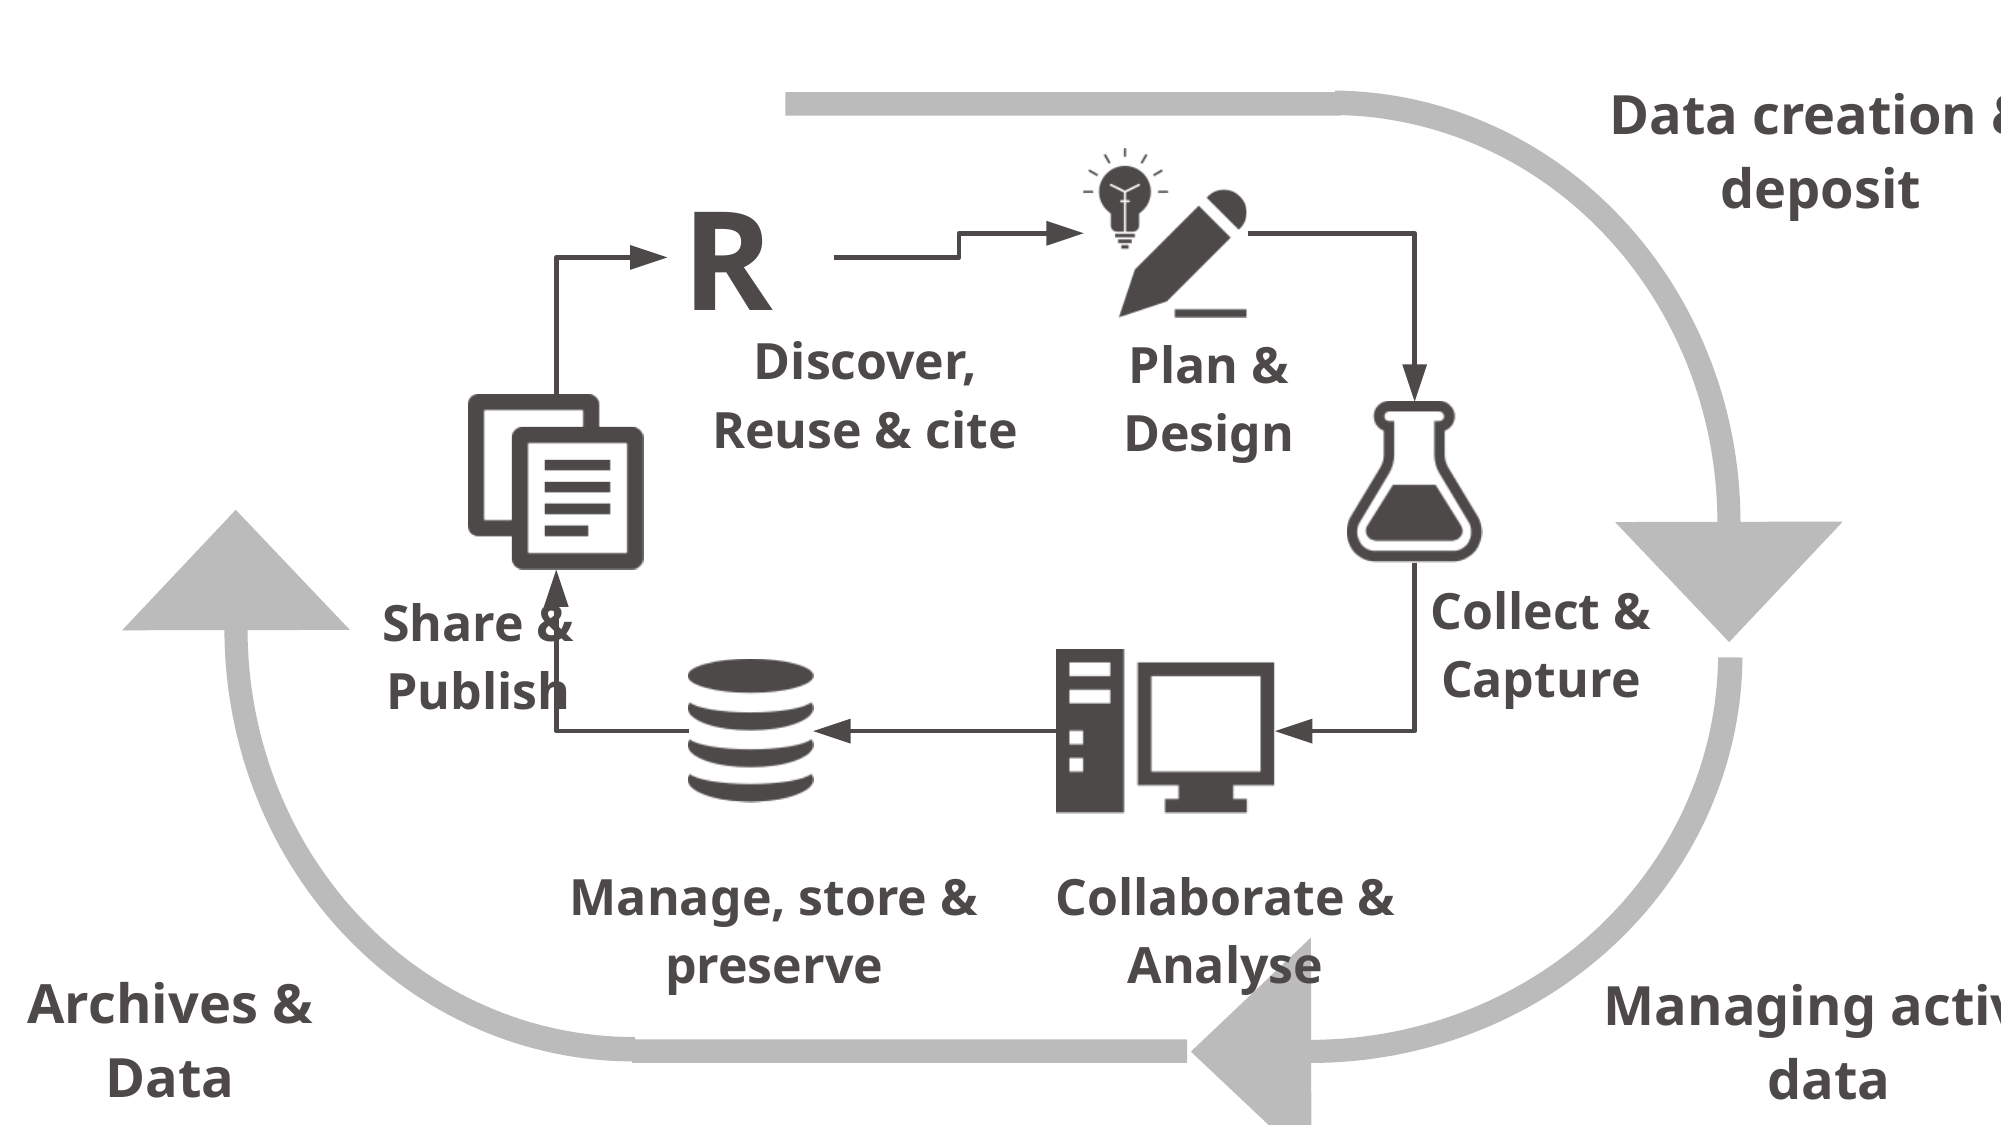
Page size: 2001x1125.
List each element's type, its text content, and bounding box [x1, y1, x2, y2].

text_box [1303, 971, 1312, 978]
picture [1056, 649, 1276, 814]
picture [1083, 148, 1248, 318]
picture [688, 659, 814, 803]
text_box Discover, Reuse & cite [697, 318, 993, 434]
text_box Share & Publish [559, 607, 568, 696]
text_box [785, 90, 1843, 643]
text_box Data creation & deposit [1594, 68, 1991, 193]
picture [1347, 401, 1483, 563]
text_box Archives & Data repositories [0, 958, 426, 1086]
text_box Plan & Design [1108, 322, 1288, 438]
text_box Manage, store & preserve [555, 854, 941, 970]
text_box [1190, 657, 1743, 1125]
text_box Share & Publish [367, 580, 554, 696]
text_box [122, 509, 406, 958]
text_box R [667, 156, 835, 311]
picture [468, 394, 644, 570]
text_box [426, 973, 1188, 1063]
text_box Collect & Capture [1417, 568, 1639, 684]
text_box Managing active data [1588, 960, 2001, 1084]
text_box Collaborate & Analyse [1040, 854, 1546, 970]
